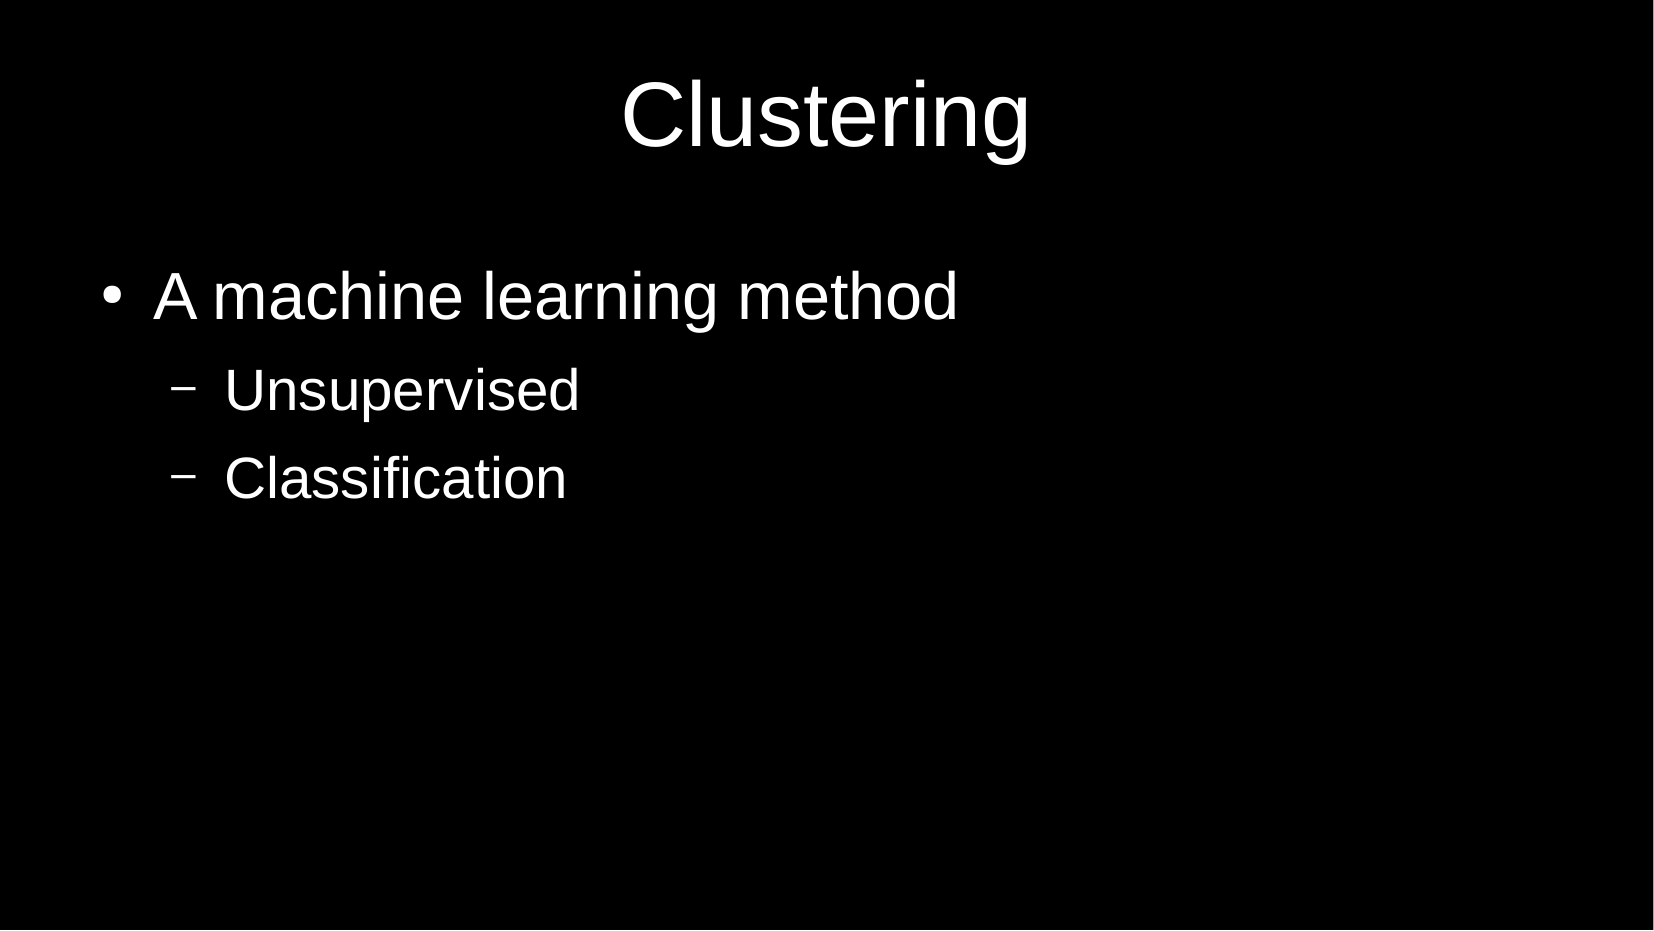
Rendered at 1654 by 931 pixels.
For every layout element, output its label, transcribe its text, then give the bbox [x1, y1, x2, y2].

title Clustering [82, 37, 1571, 193]
list A machine learning method Unsupervised Classification [82, 258, 1571, 799]
